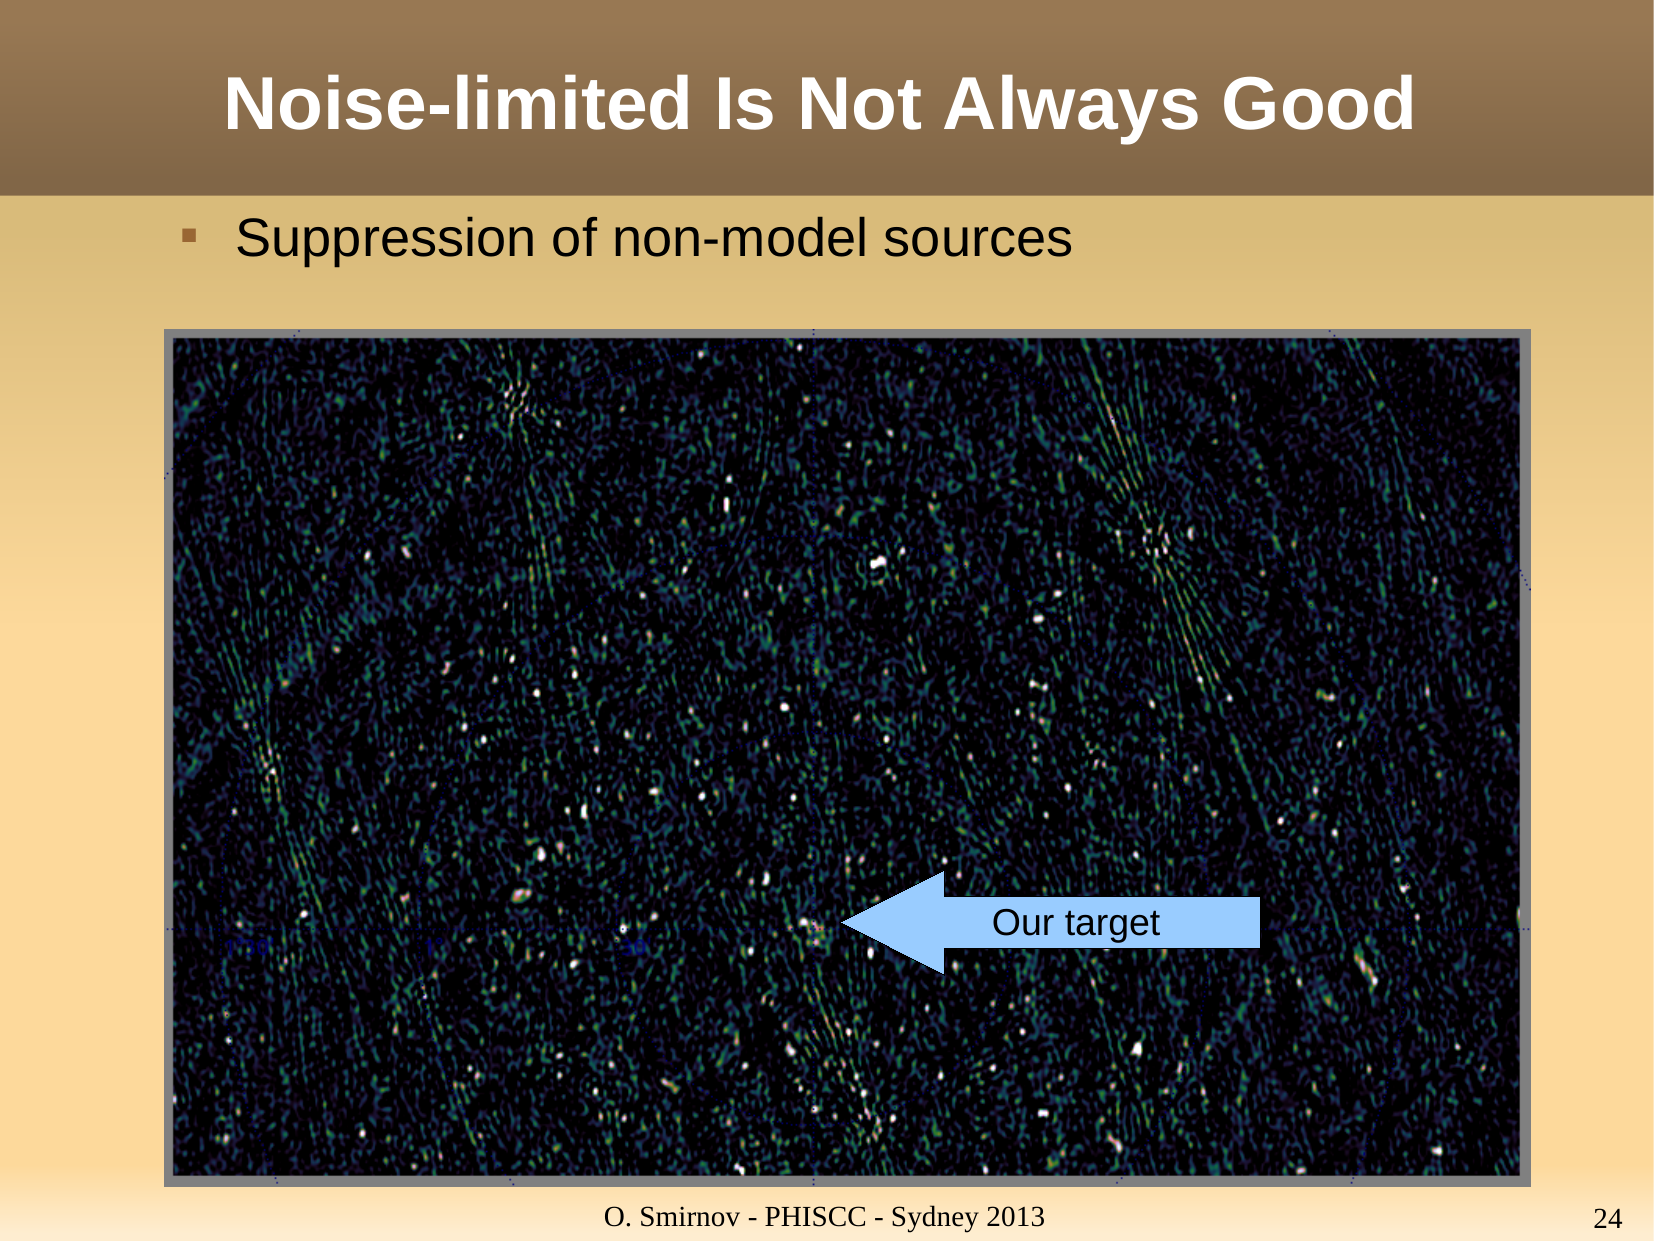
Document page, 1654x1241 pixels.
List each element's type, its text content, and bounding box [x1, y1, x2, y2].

picture [0, 0, 1654, 1241]
title Noise-limited Is Not Always Good [76, 0, 1565, 208]
list Suppression of non-model sources [164, 207, 1471, 329]
text_box Our target [839, 869, 1261, 976]
